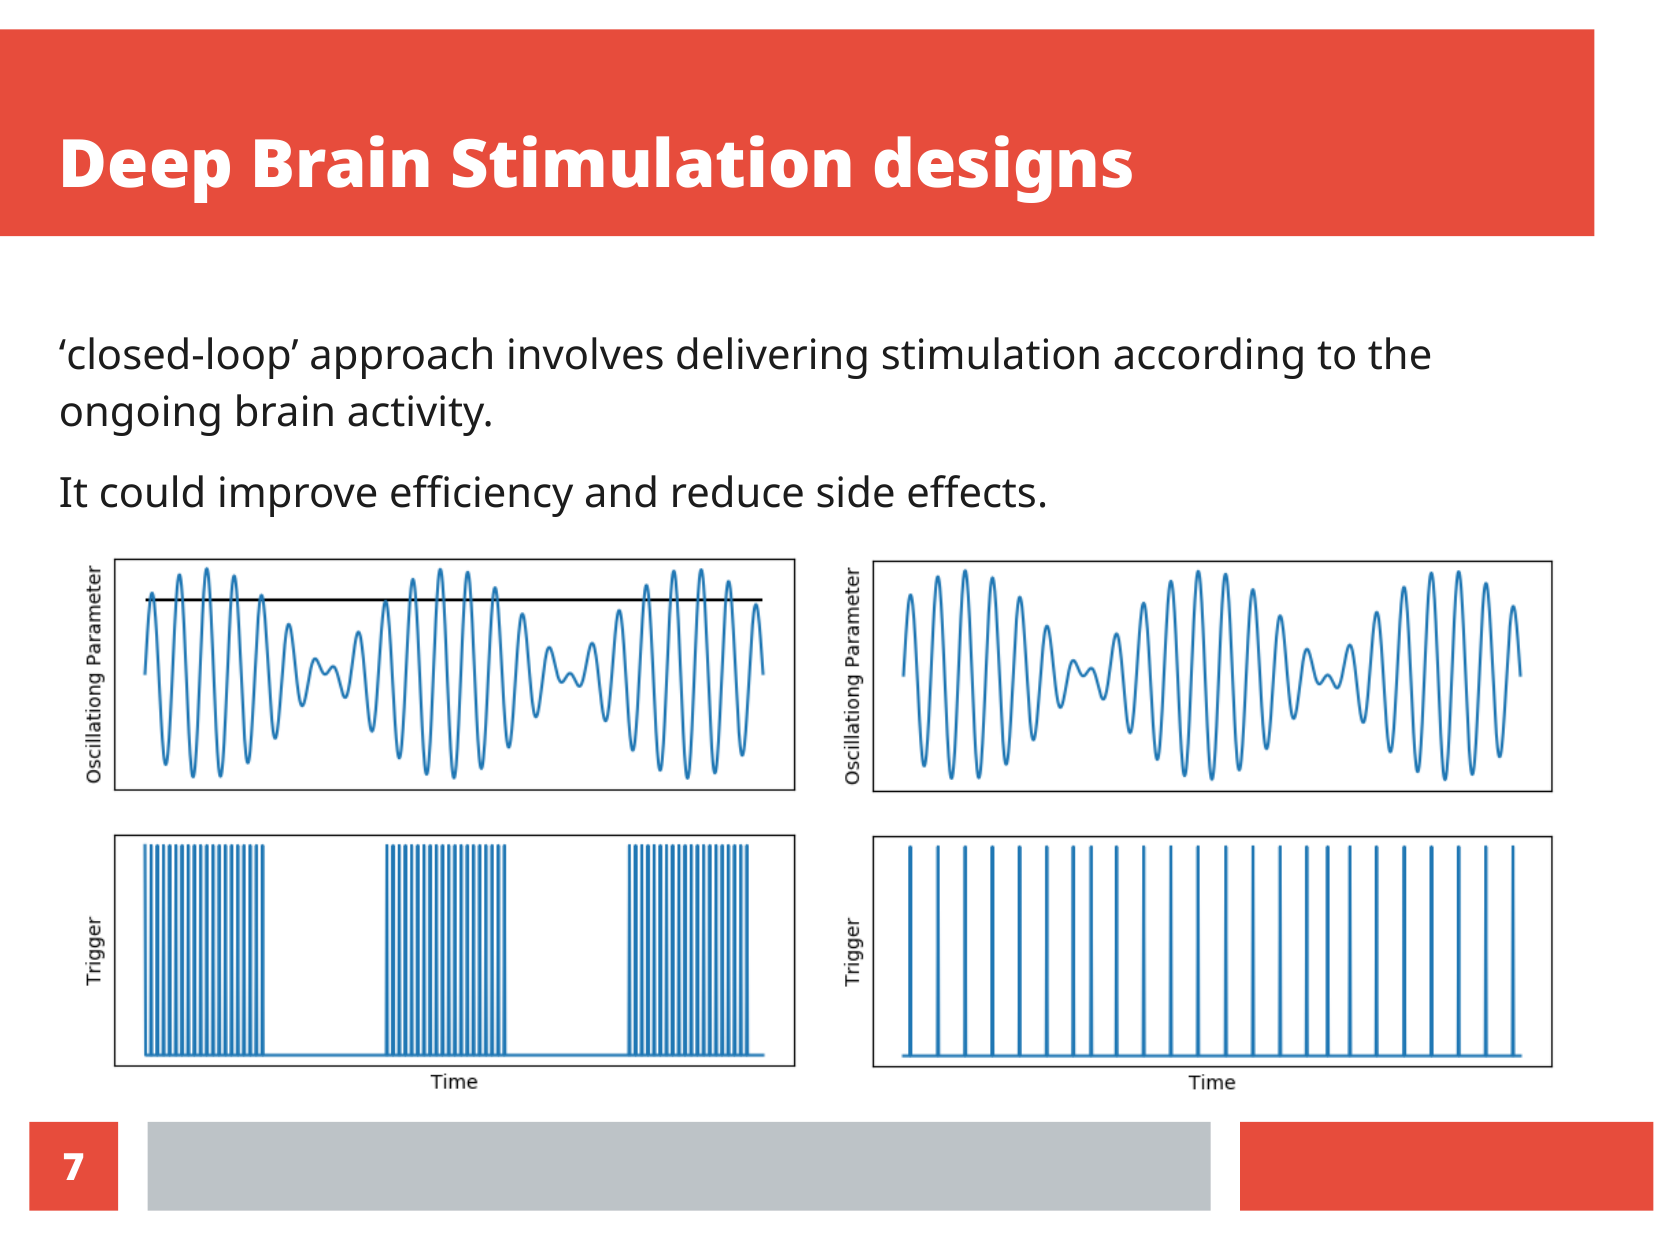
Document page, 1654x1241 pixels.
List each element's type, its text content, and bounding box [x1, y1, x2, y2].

picture [840, 554, 1561, 1096]
title Deep Brain Stimulation designs [58, 58, 1595, 207]
list ‘closed-loop’ approach involves delivering stimulation according to the ongoing brain activity. It could improve efficiency and reduce side effects. [58, 324, 1565, 1093]
picture [80, 552, 801, 1093]
